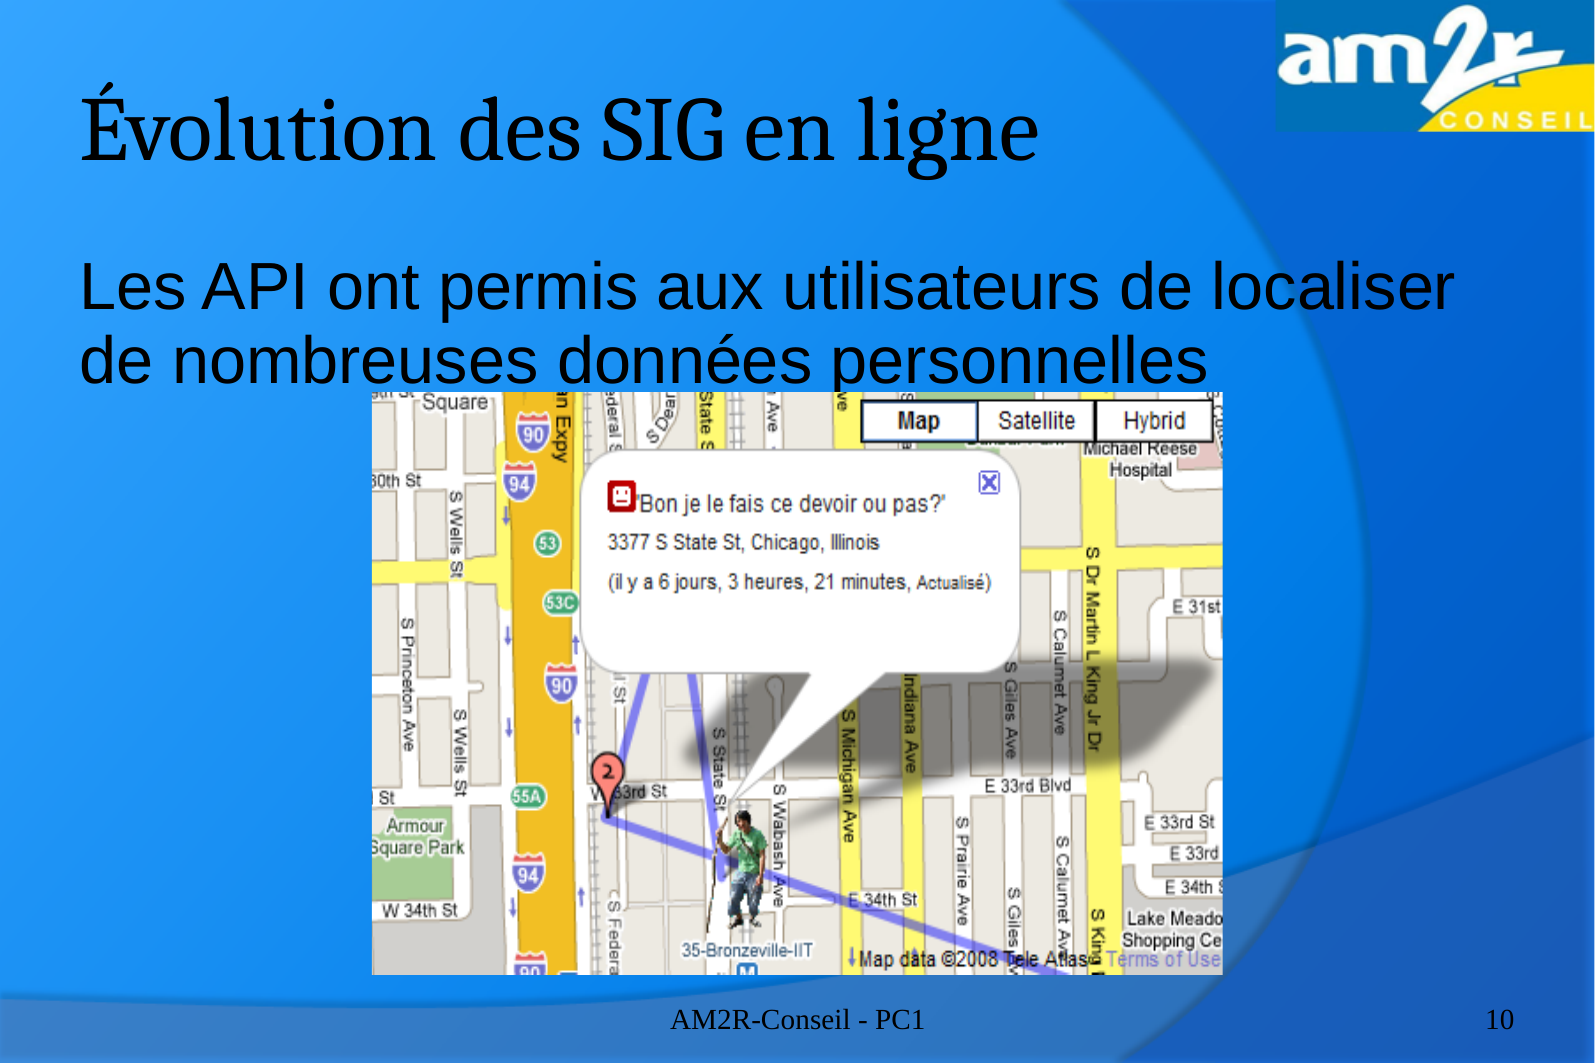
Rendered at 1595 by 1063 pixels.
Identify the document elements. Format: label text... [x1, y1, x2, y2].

title Évolution des SIG en ligne [79, 42, 1152, 220]
picture [0, 0, 1595, 1063]
list Les API ont permis aux utilisateurs de localiser de nombreuses données personnelles [79, 248, 1515, 975]
